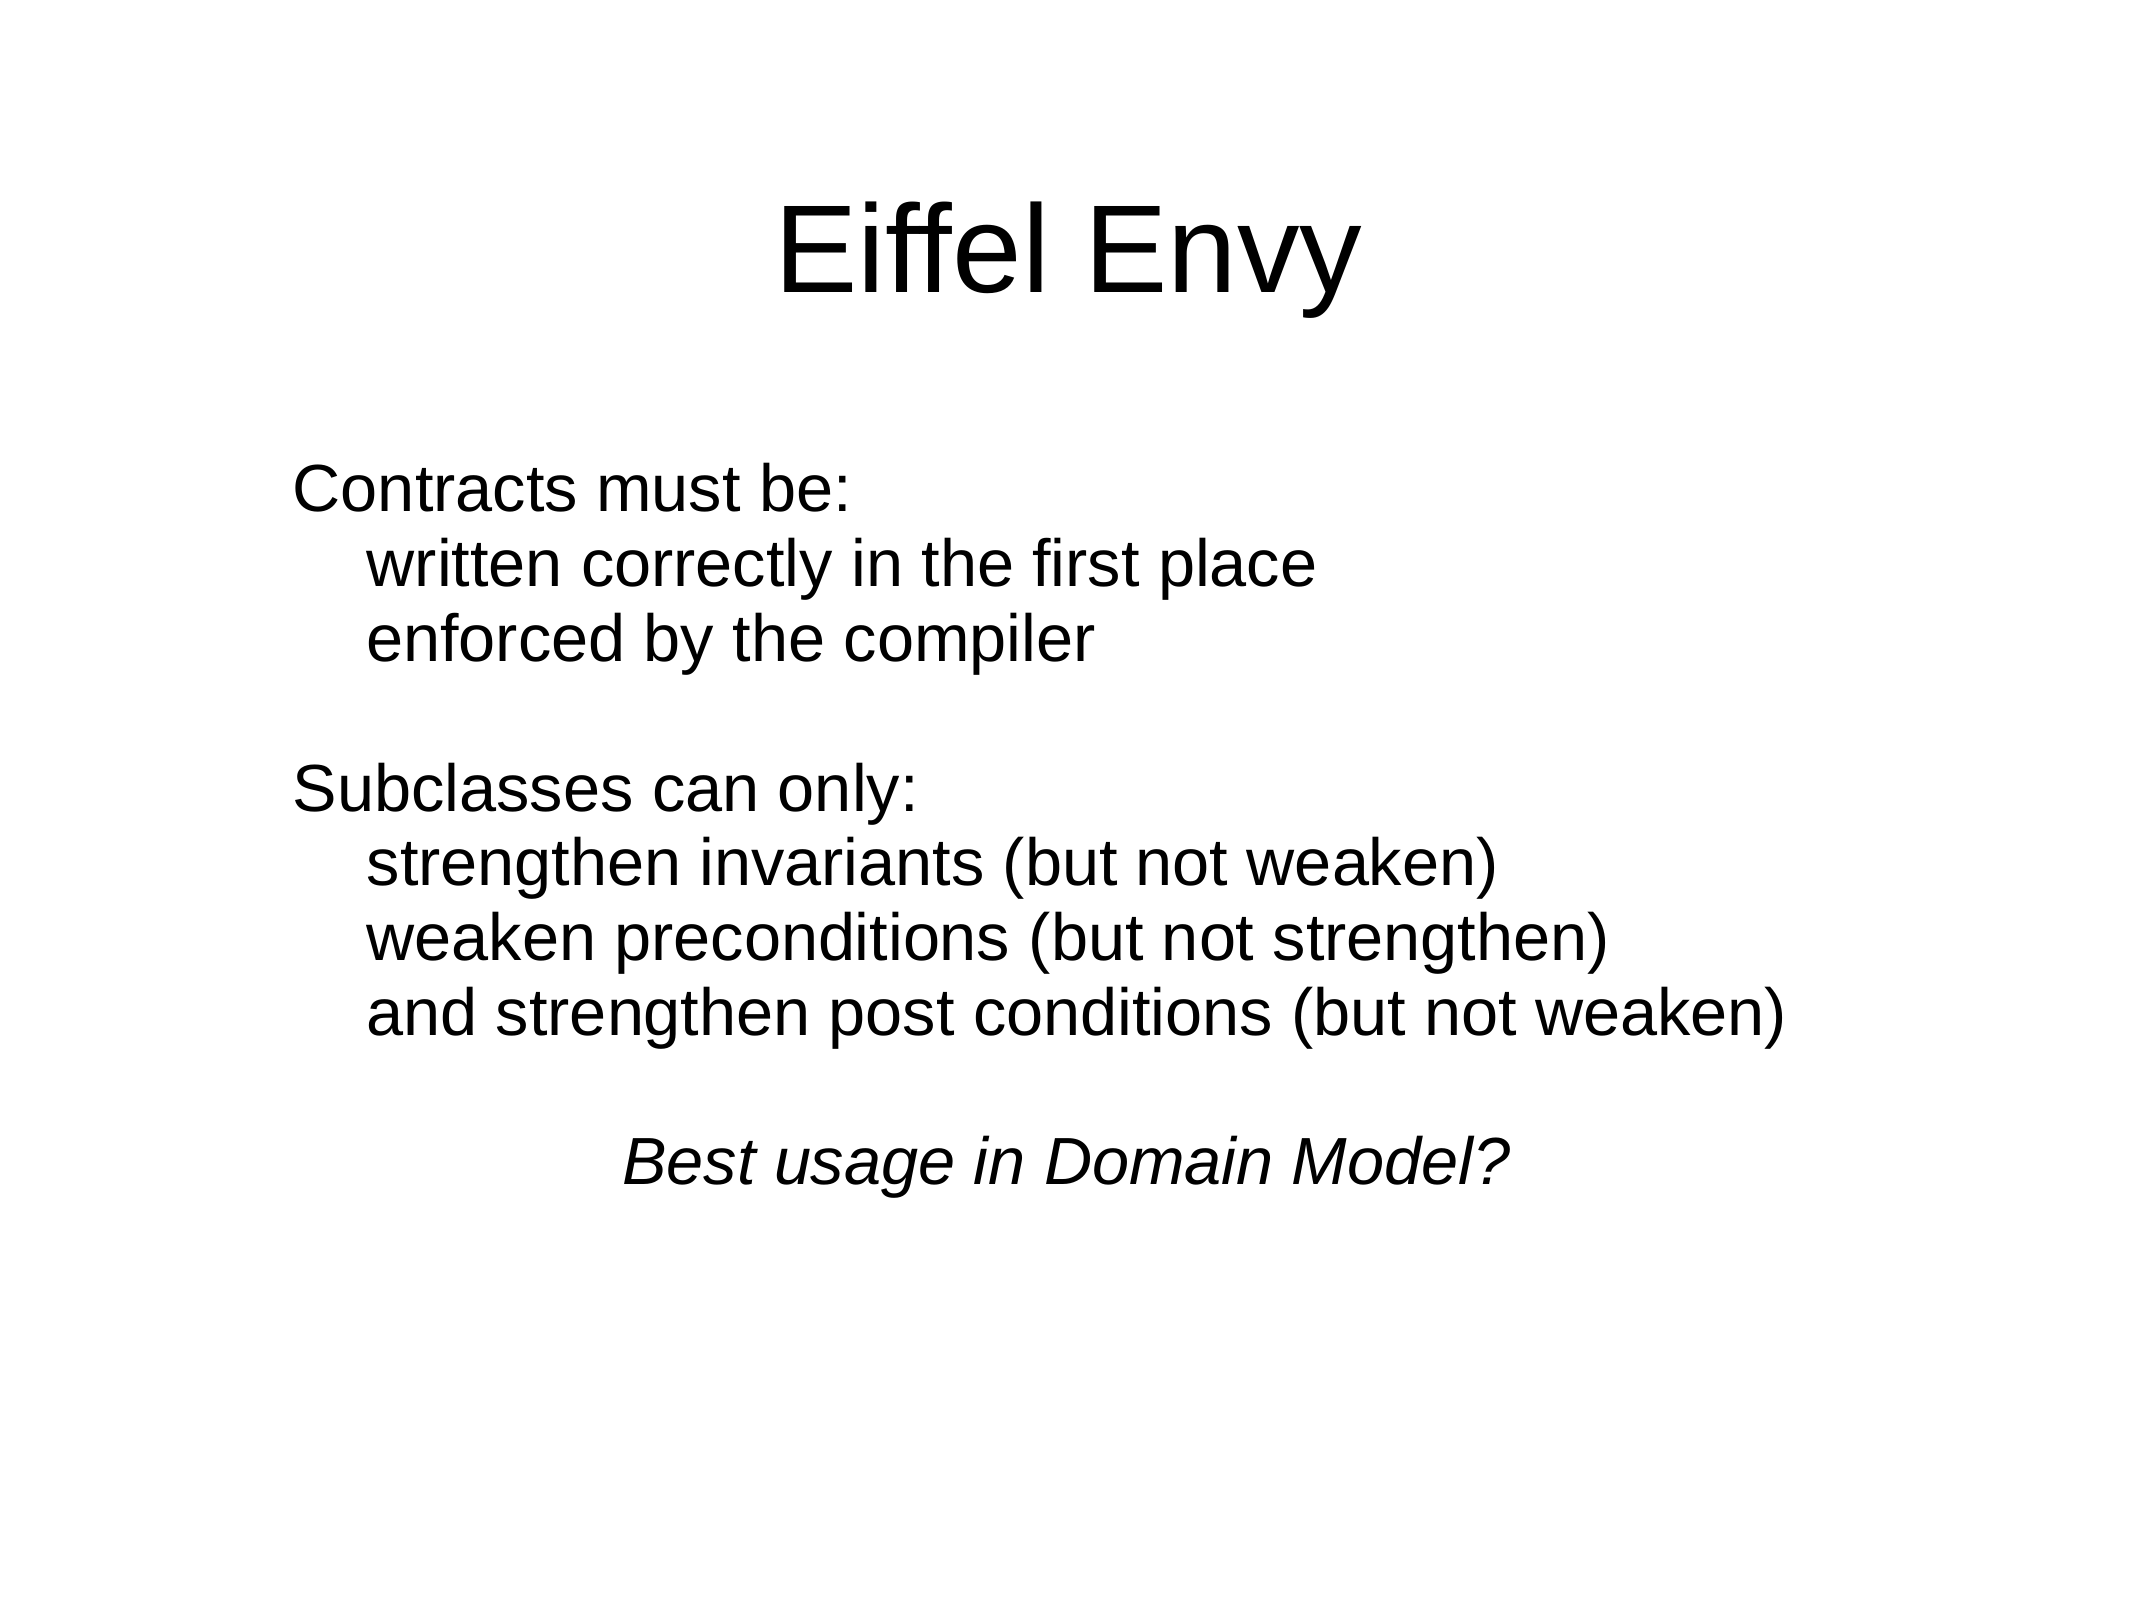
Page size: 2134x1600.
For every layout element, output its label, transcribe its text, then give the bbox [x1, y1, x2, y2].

title Eiffel Envy [62, 179, 2075, 319]
subtitle Contracts must be: written correctly in the first place enforced by the compiler Subclasses can only: strengthen invariants (but not weaken) weaken preconditions (but not strengthen) and strengthen post conditions (but not weaken) Best usage in Domain Model? [292, 337, 1841, 1463]
